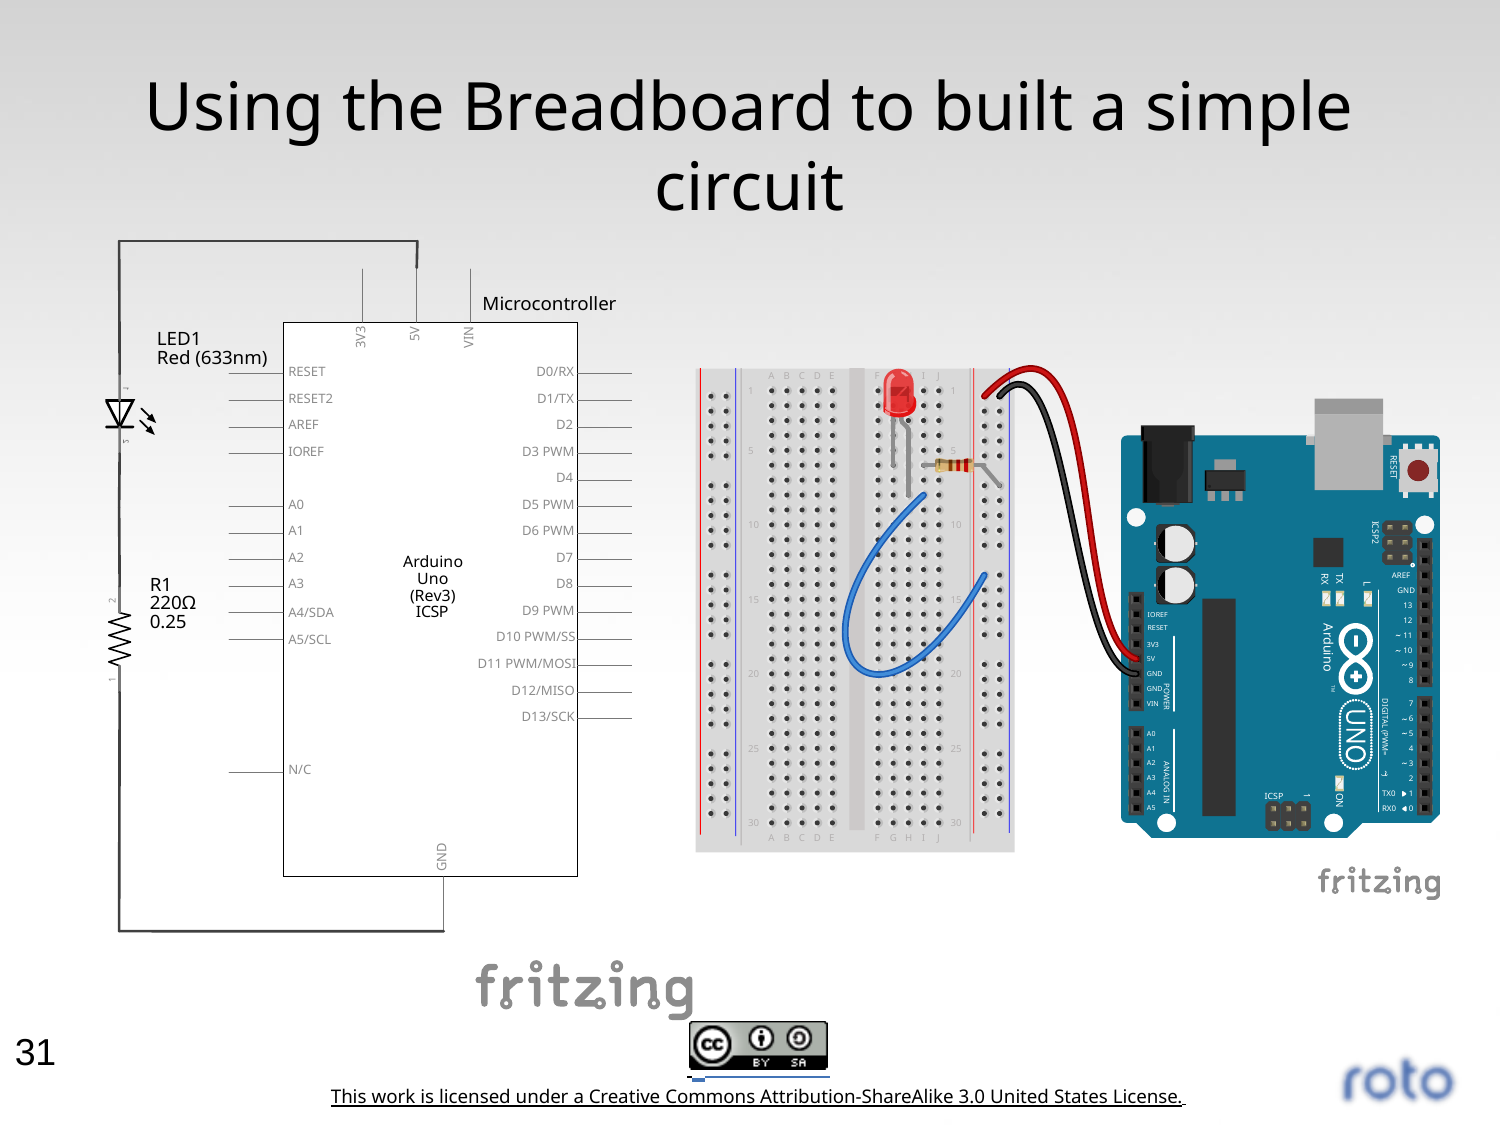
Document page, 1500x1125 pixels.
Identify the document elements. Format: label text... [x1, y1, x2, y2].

picture [0, 0, 1500, 1125]
title Using the Breadboard to built a simple circuit [112, 49, 1388, 238]
